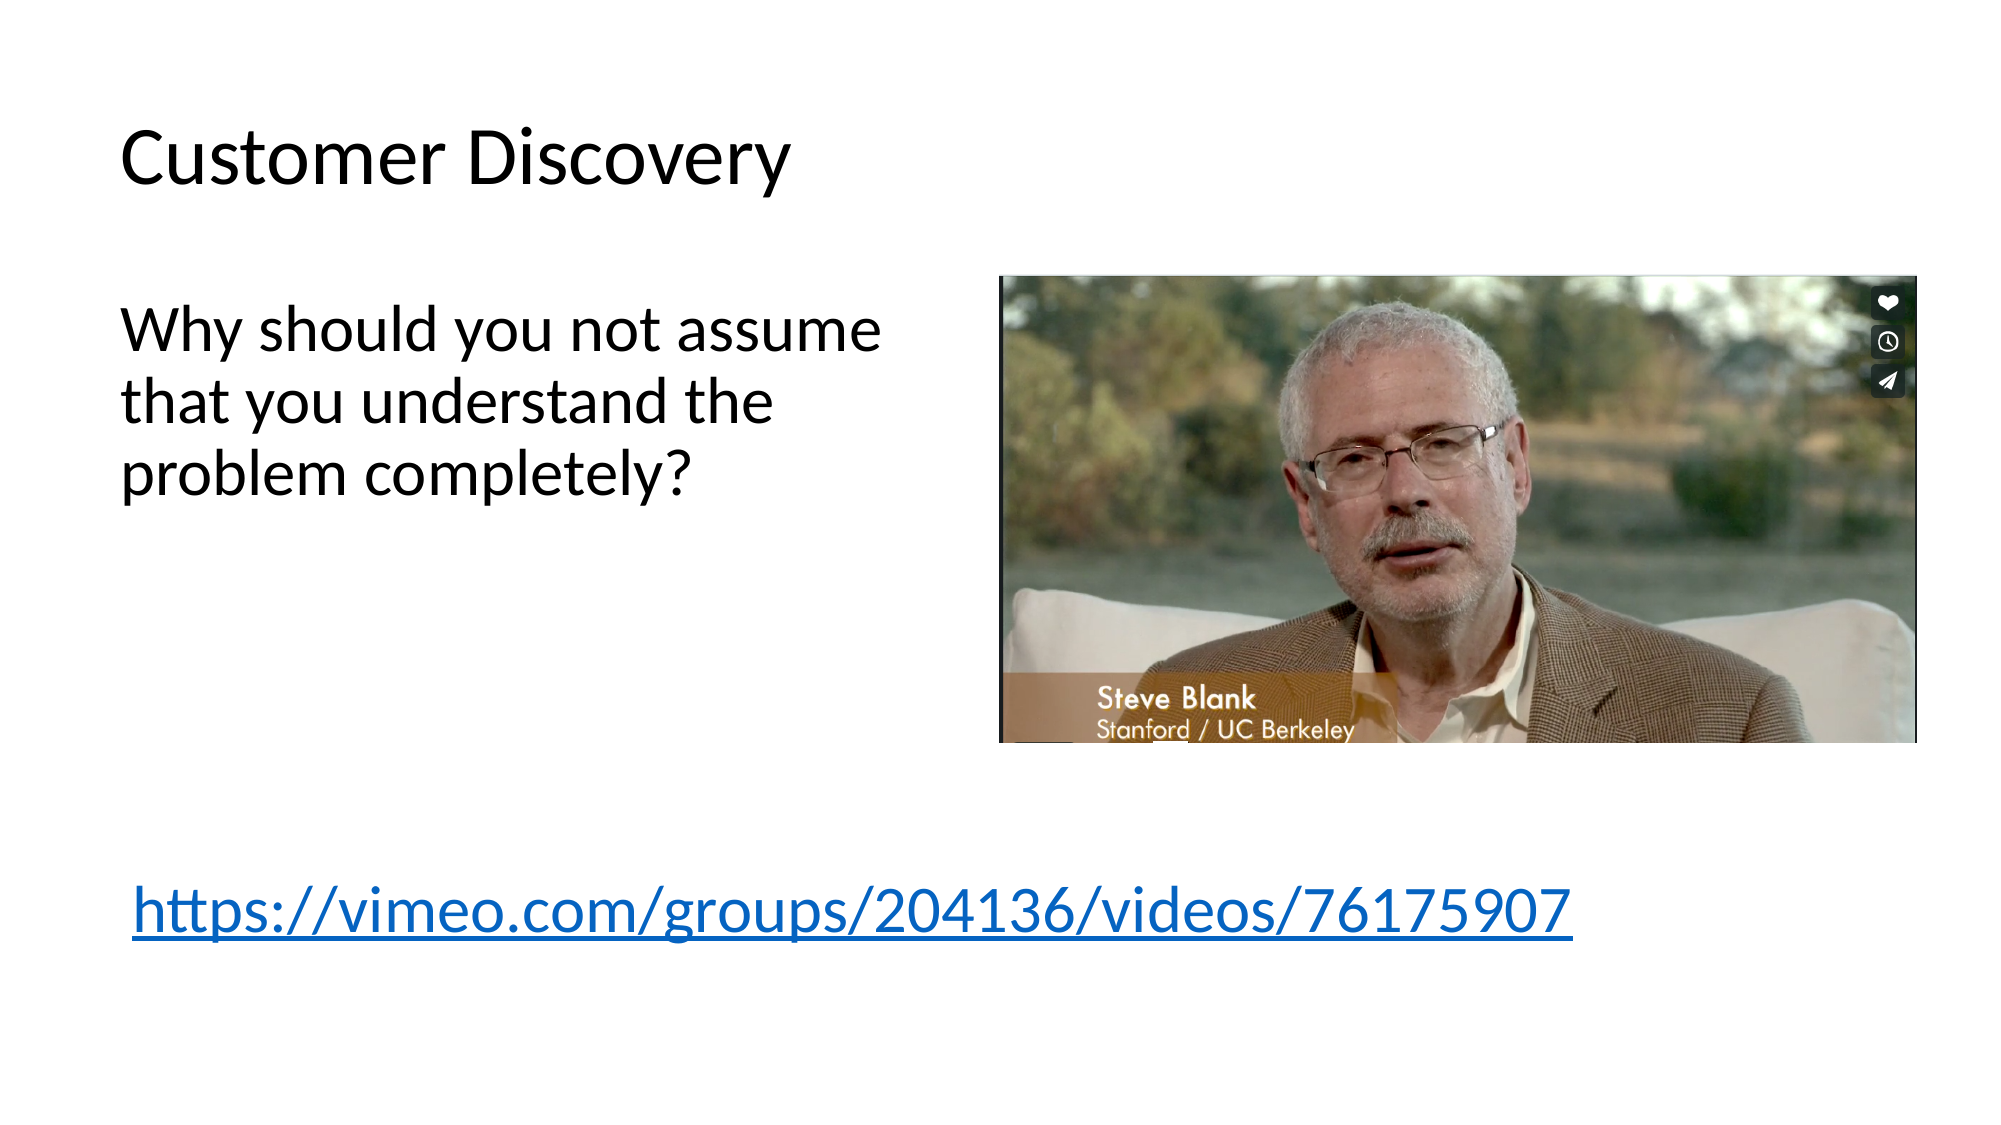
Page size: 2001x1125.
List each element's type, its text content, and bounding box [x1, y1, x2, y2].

picture [999, 274, 1917, 743]
list https://vimeo.com/groups/204136/videos/76175907 [112, 854, 2000, 1057]
title Customer Discovery [99, 45, 1900, 223]
list Why should you not assume that you understand the problem completely? [99, 274, 965, 834]
